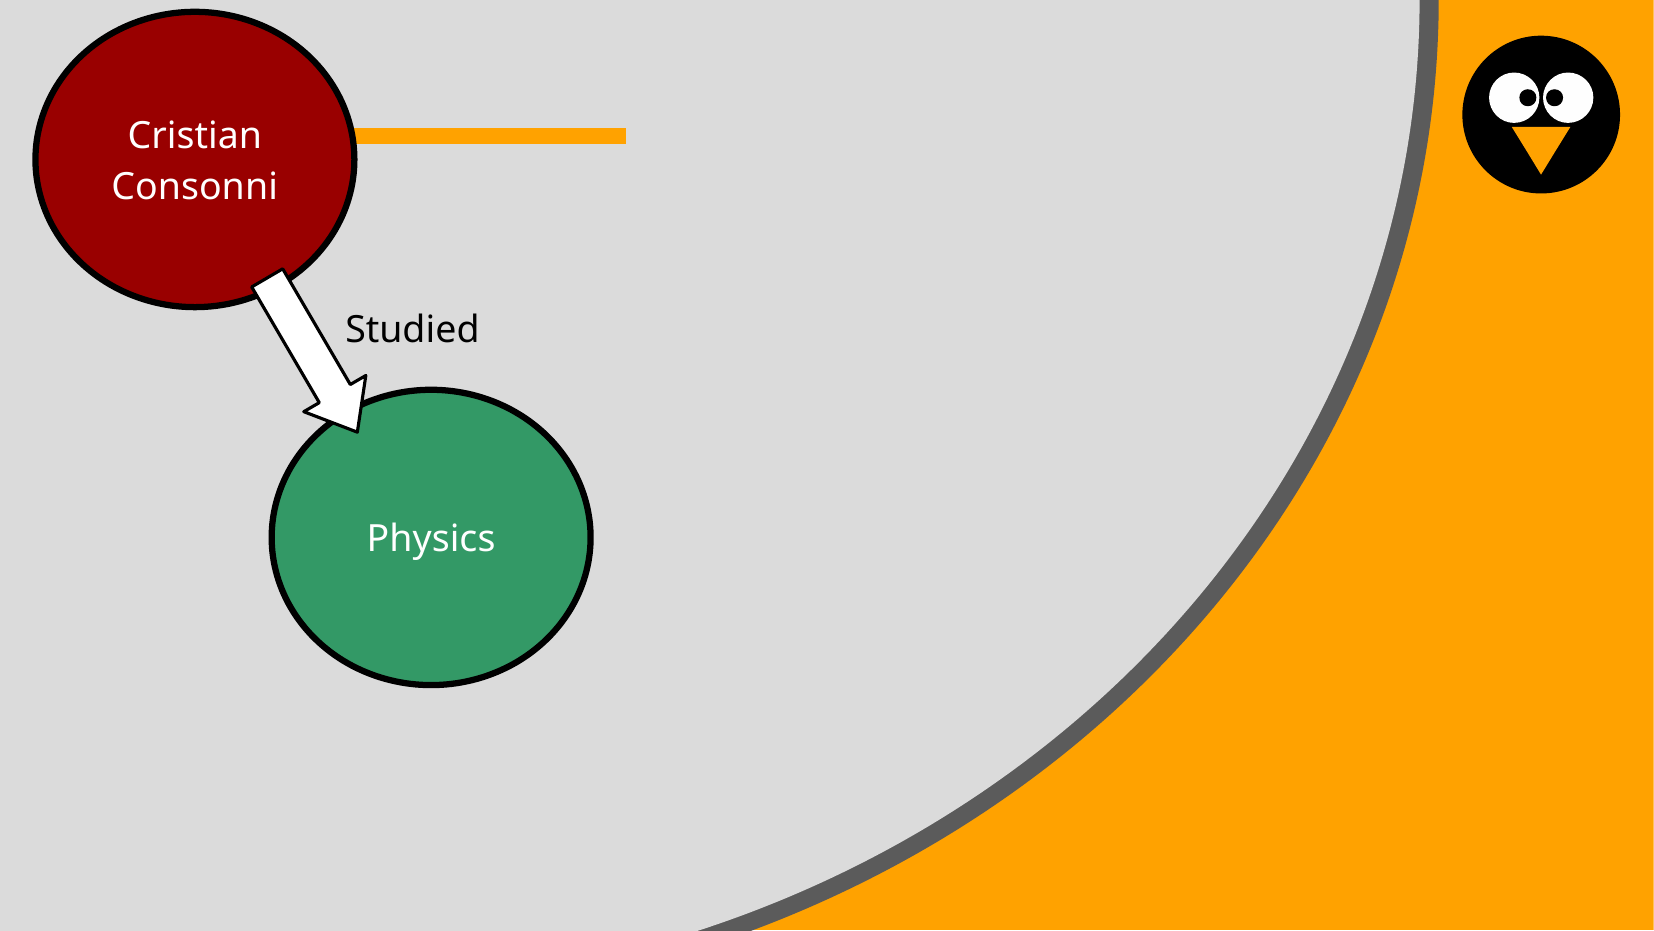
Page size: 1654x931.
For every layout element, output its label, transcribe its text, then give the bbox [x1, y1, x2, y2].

text_box Physics [271, 389, 591, 686]
text_box Studied [330, 295, 567, 355]
text_box Cristian Consonni [35, 11, 355, 308]
text_box [251, 268, 366, 433]
